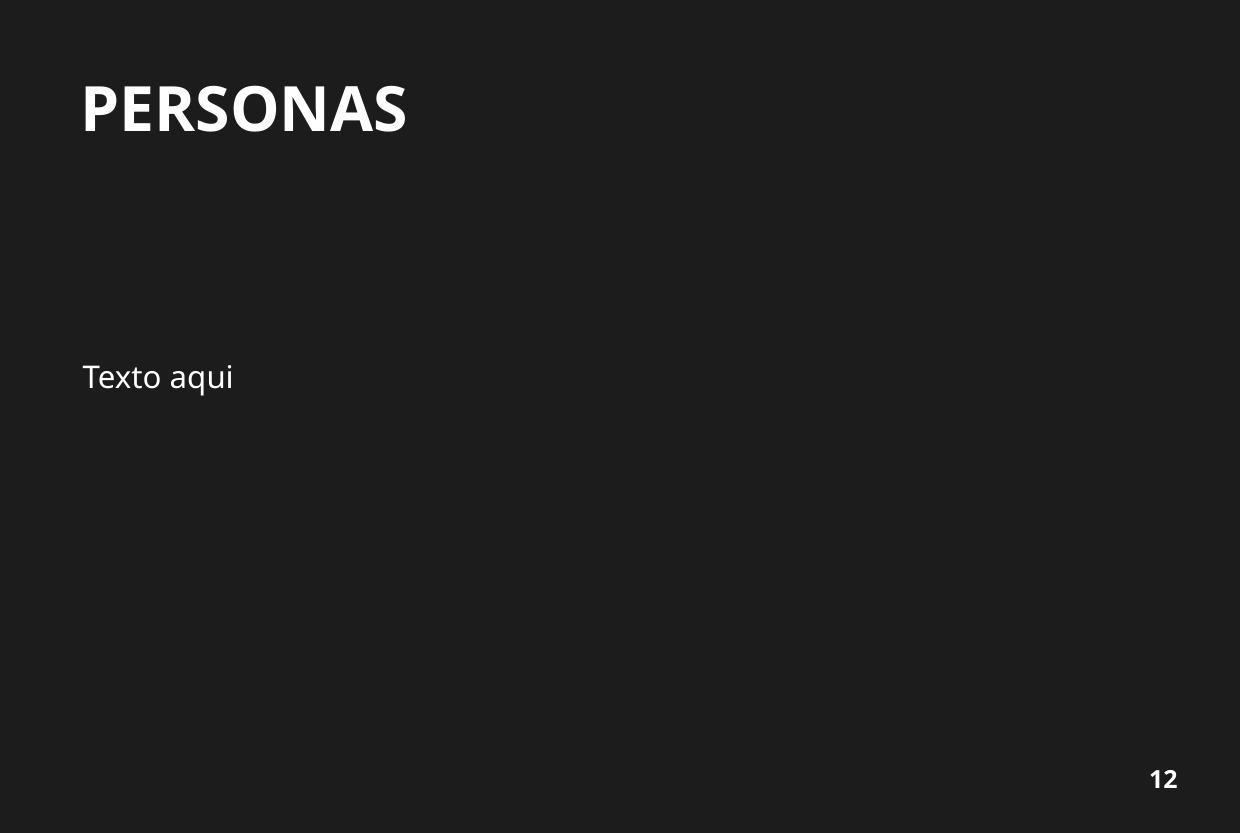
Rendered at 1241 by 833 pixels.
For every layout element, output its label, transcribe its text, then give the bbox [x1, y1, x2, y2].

title PERSONAS [80, 26, 1156, 188]
title 12 [1133, 756, 1193, 802]
text_box Texto aqui [82, 355, 1134, 537]
